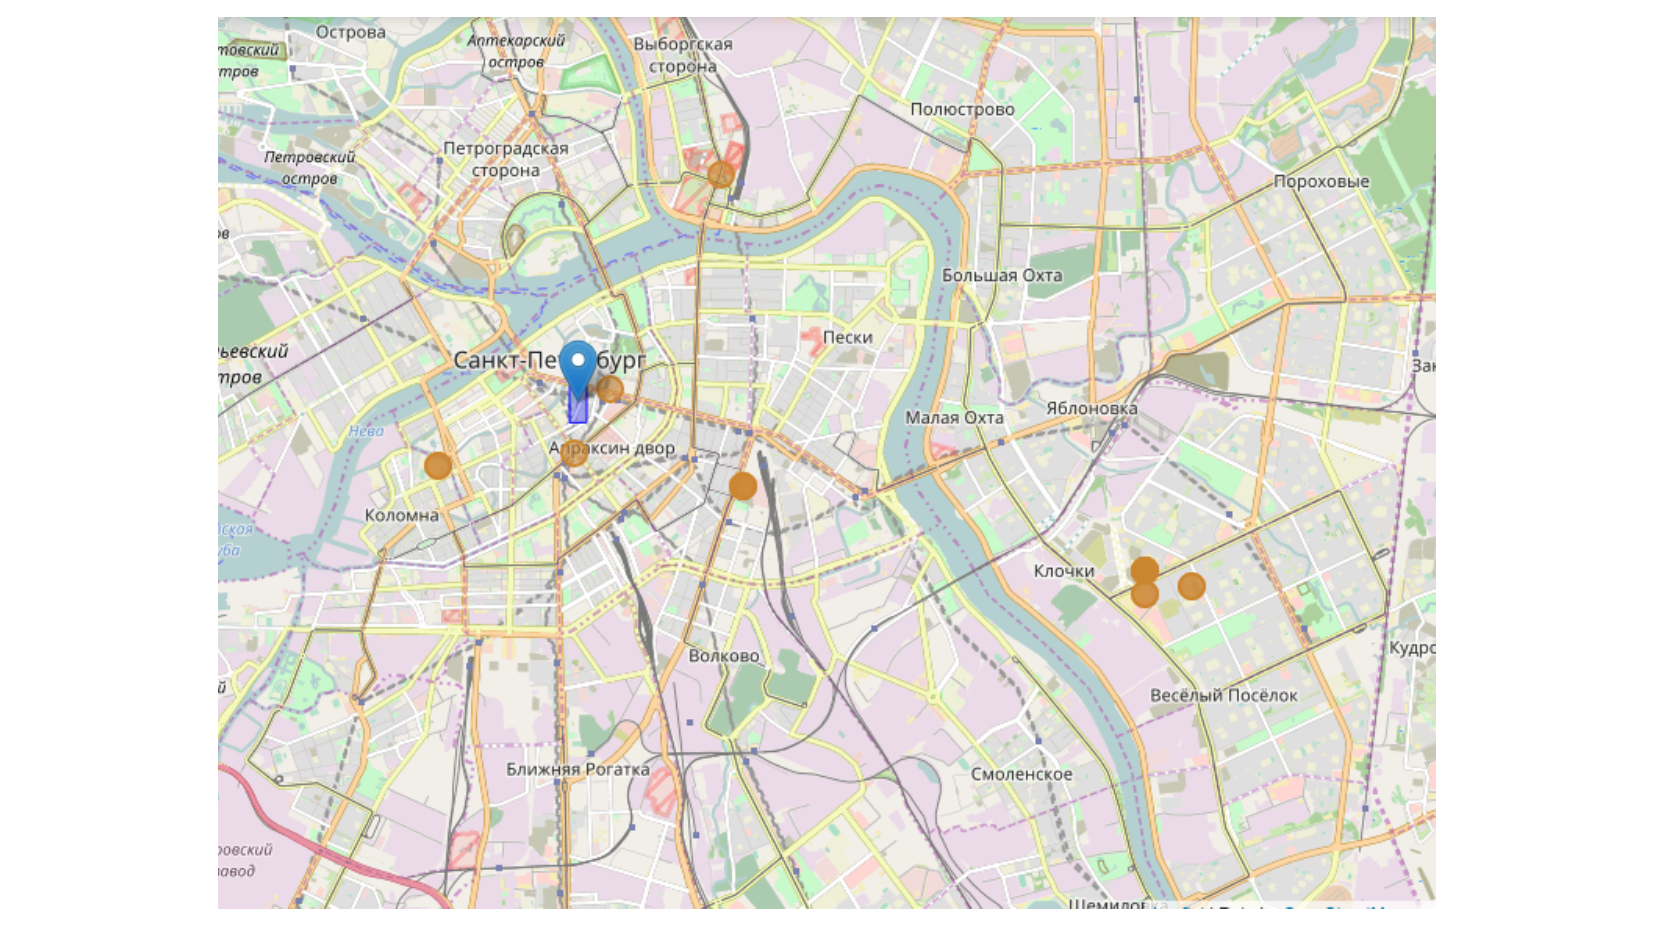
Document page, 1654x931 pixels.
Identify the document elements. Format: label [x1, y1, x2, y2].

picture [218, 17, 1436, 909]
